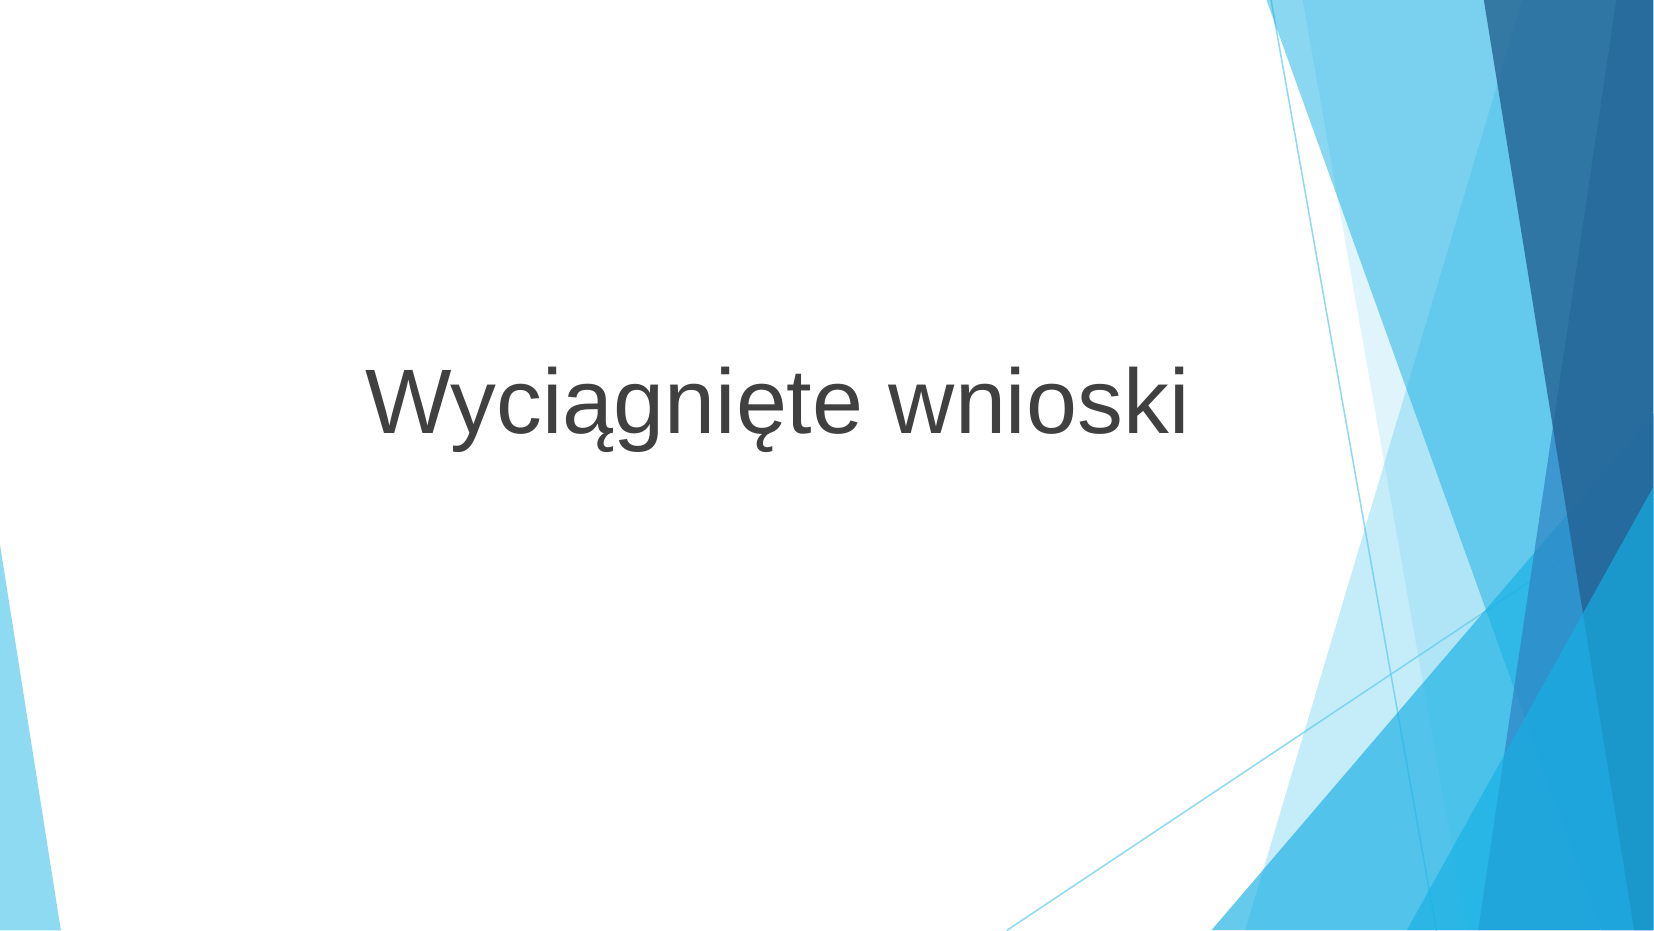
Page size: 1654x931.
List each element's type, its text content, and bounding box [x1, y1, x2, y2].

subtitle Wyciągnięte wnioski [0, 36, 1489, 758]
